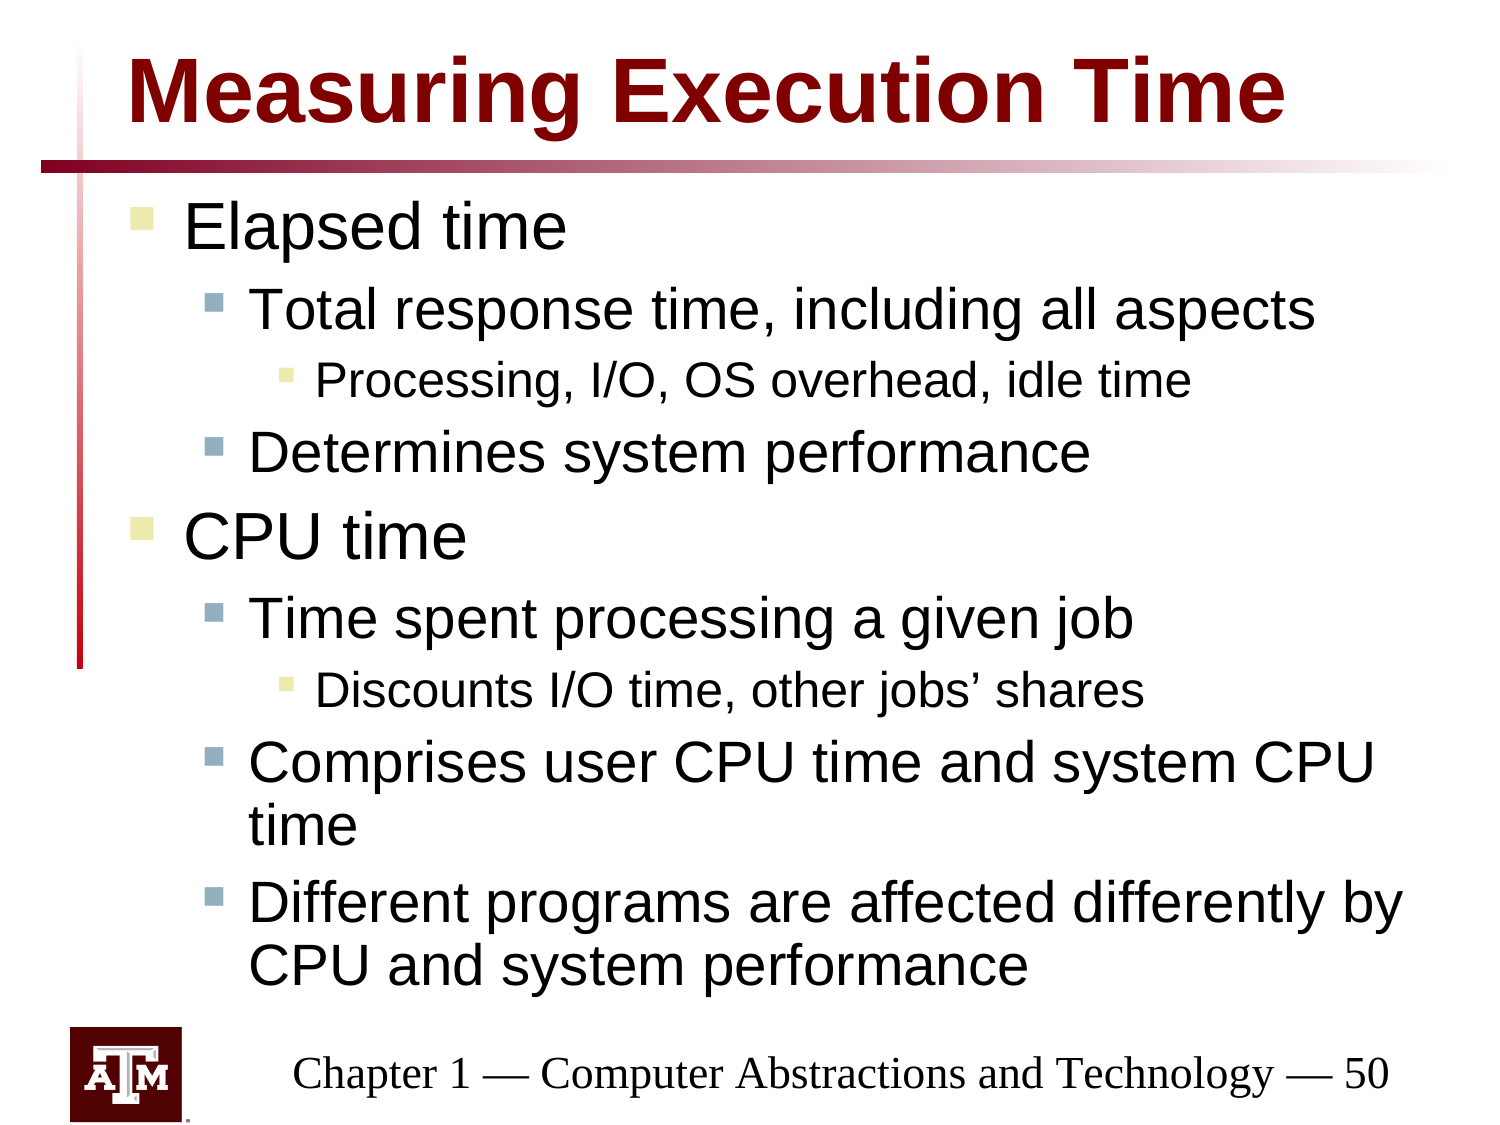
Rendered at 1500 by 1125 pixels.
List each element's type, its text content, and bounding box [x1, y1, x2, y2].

title Measuring Execution Time [112, 23, 1468, 149]
list Elapsed time Total response time, including all aspects Processing, I/O, OS overhead, idle time Determines system performance CPU time Time spent processing a given job Discounts I/O time, other jobs’ shares Comprises user CPU time and system CPU time Different programs are affected differently by CPU and system performance [112, 184, 1469, 1024]
picture [60, 1023, 196, 1125]
